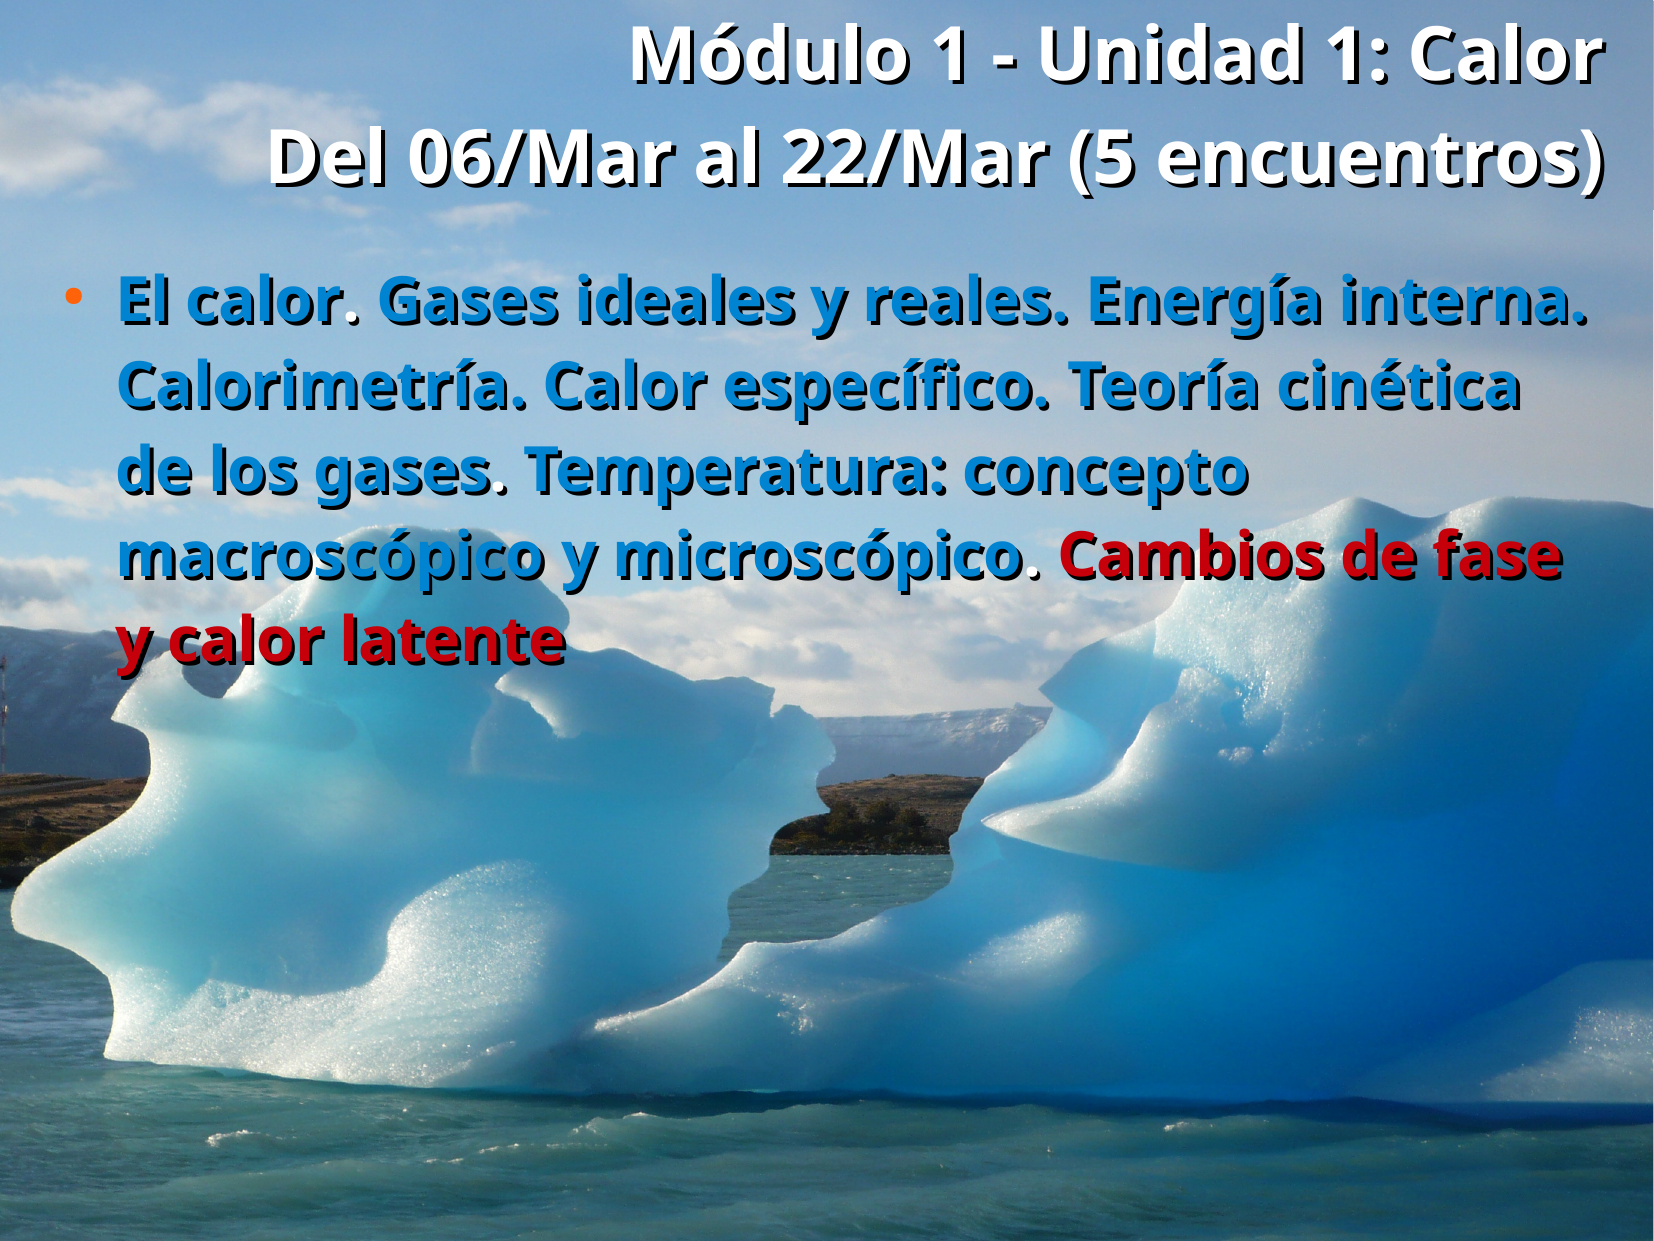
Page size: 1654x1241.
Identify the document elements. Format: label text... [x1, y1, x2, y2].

list El calor. Gases ideales y reales. Energía interna. Calorimetría. Calor específico. Teoría cinética de los gases. Temperatura: concepto macroscópico y microscópico. Cambios de fase y calor latente [45, 255, 1606, 1156]
picture [0, 0, 1654, 1241]
title Módulo 1 - Unidad 1: Calor Del 06/Mar al 22/Mar (5 encuentros) [45, 11, 1606, 195]
